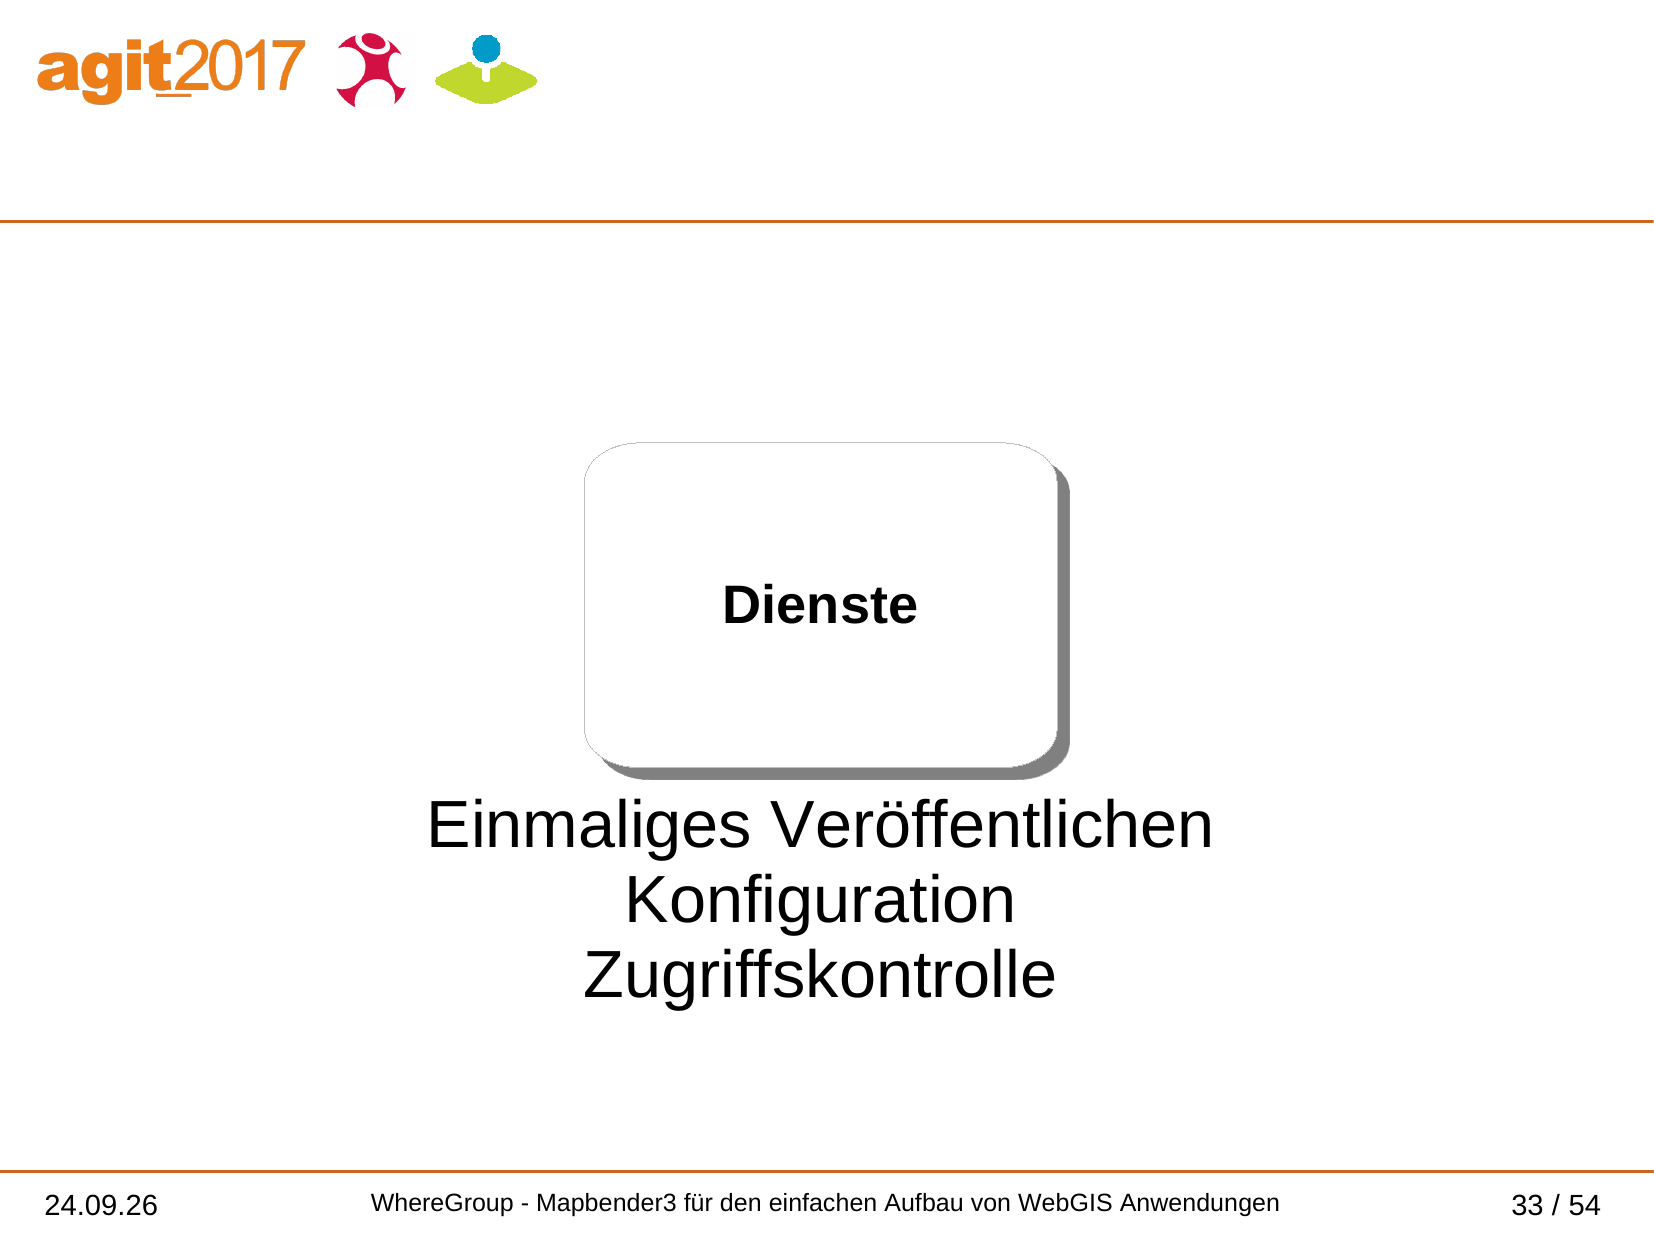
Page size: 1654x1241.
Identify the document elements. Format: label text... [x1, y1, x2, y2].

text_box Dienste [584, 442, 1058, 768]
subtitle Einmaliges Veröffentlichen Konfiguration Zugriffskontrolle [76, 177, 1565, 1173]
picture [435, 35, 538, 104]
picture [35, 23, 308, 107]
